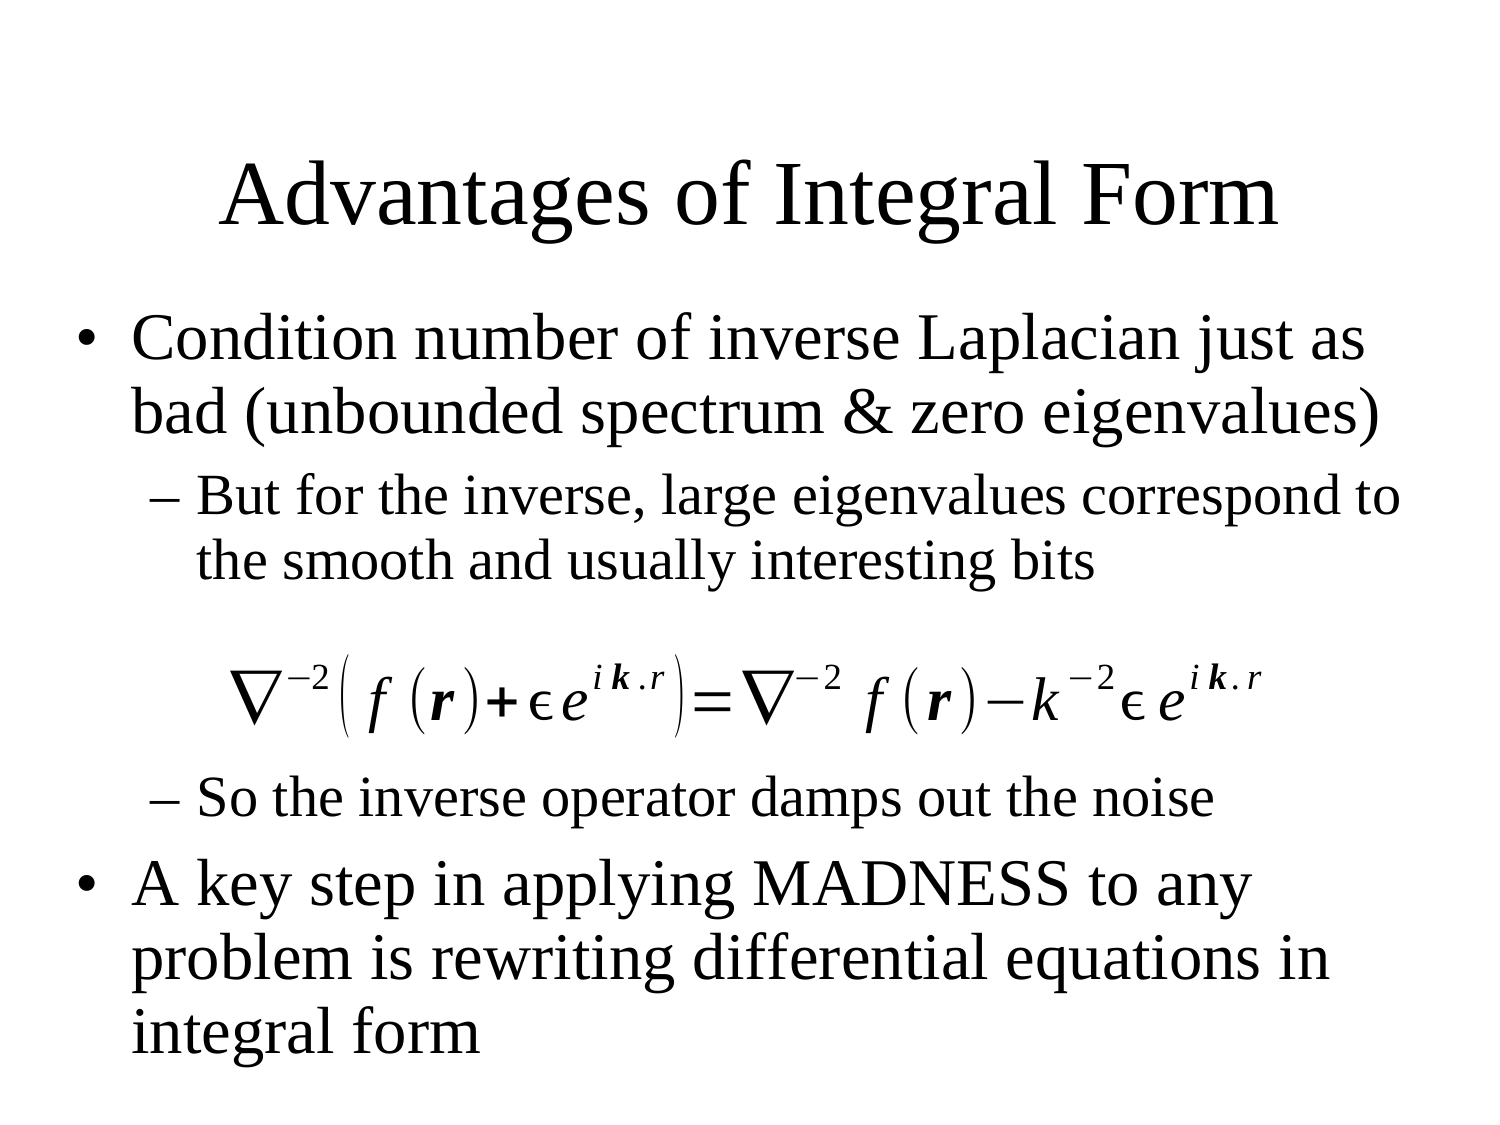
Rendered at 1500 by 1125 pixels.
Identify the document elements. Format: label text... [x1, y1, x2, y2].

list Condition number of inverse Laplacian just as bad (unbounded spectrum & zero eigenvalues) But for the inverse, large eigenvalues correspond to the smooth and usually interesting bits So the inverse operator damps out the noise A key step in applying MADNESS to any problem is rewriting differential equations in integral form [75, 299, 1426, 1070]
chart [211, 651, 1278, 743]
title Advantages of Integral Form [112, 99, 1388, 288]
